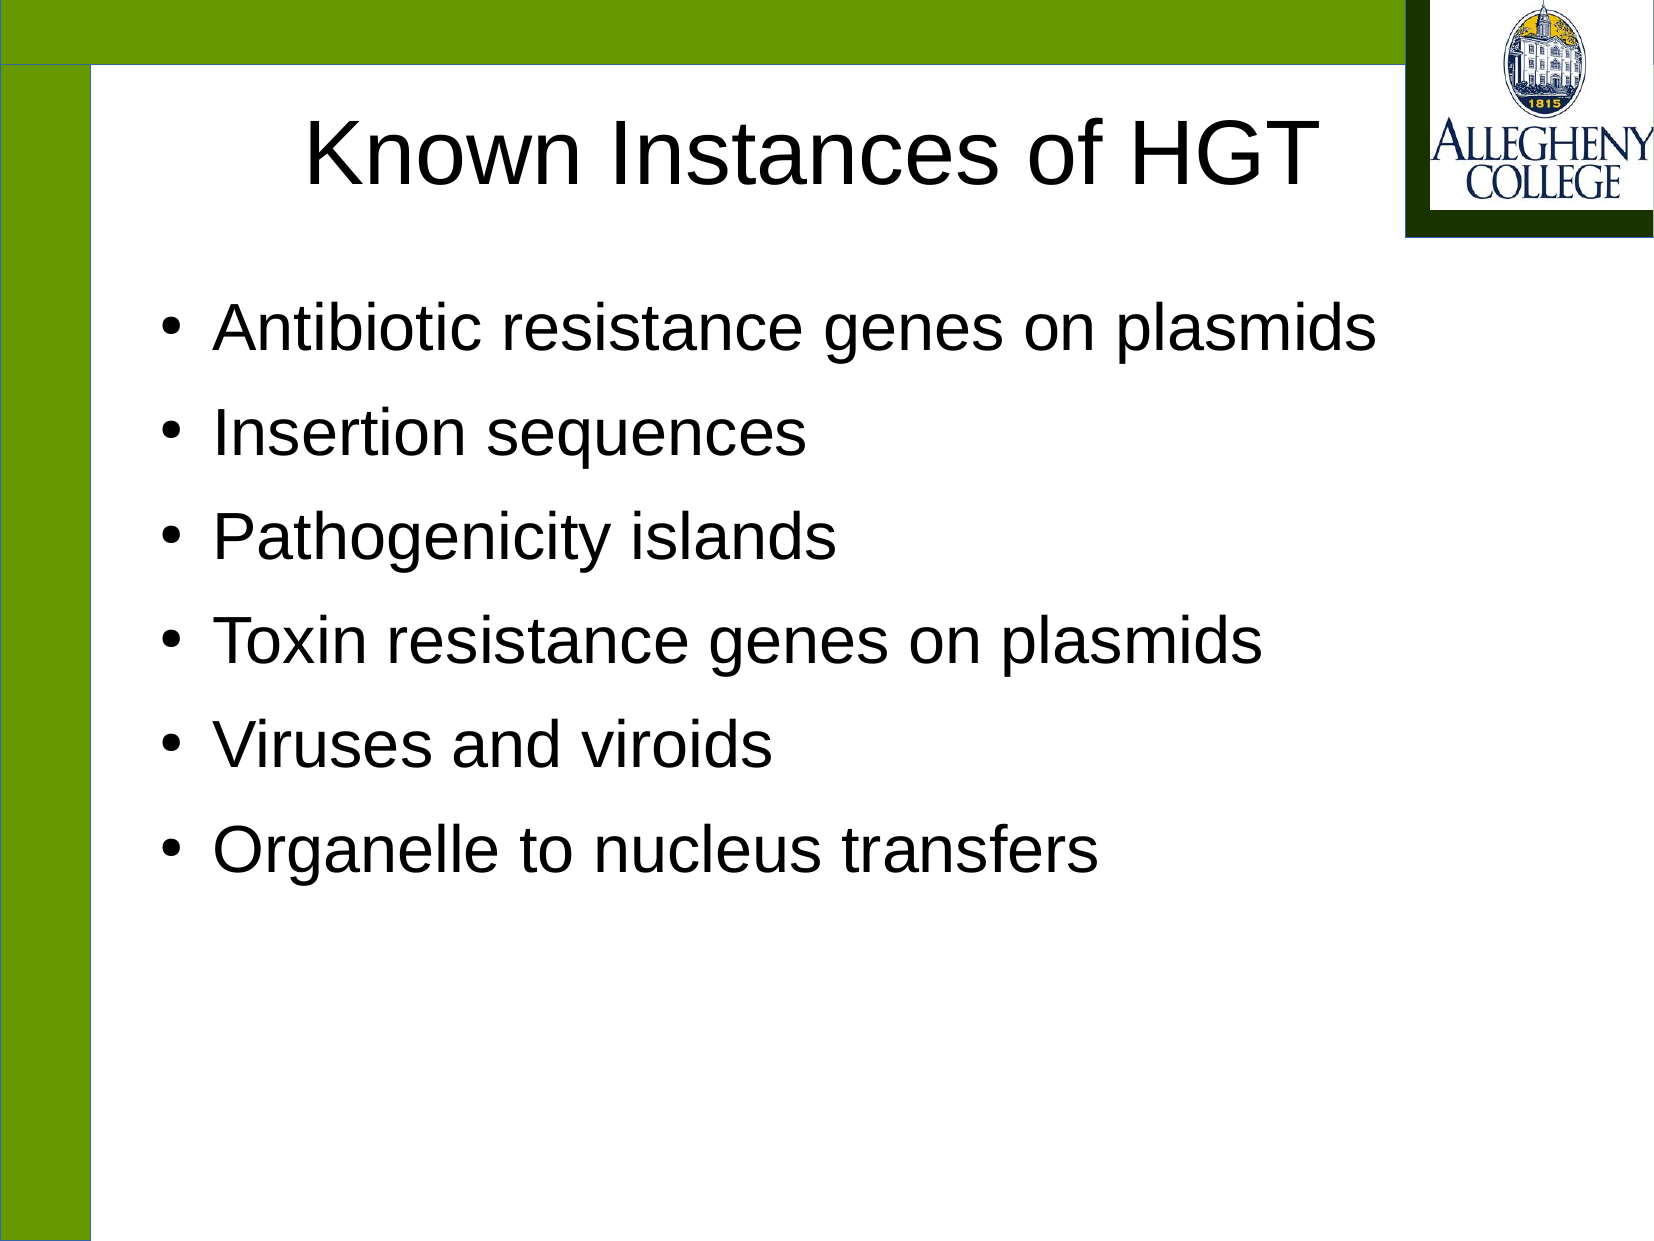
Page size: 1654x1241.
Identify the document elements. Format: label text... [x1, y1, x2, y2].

text_box [0, 0, 1654, 1241]
list Antibiotic resistance genes on plasmids Insertion sequences Pathogenicity islands Toxin resistance genes on plasmids Viruses and viroids Organelle to nucleus transfers [141, 290, 1630, 1010]
title Known Instances of HGT [112, 65, 1515, 257]
picture [1430, 0, 1654, 210]
